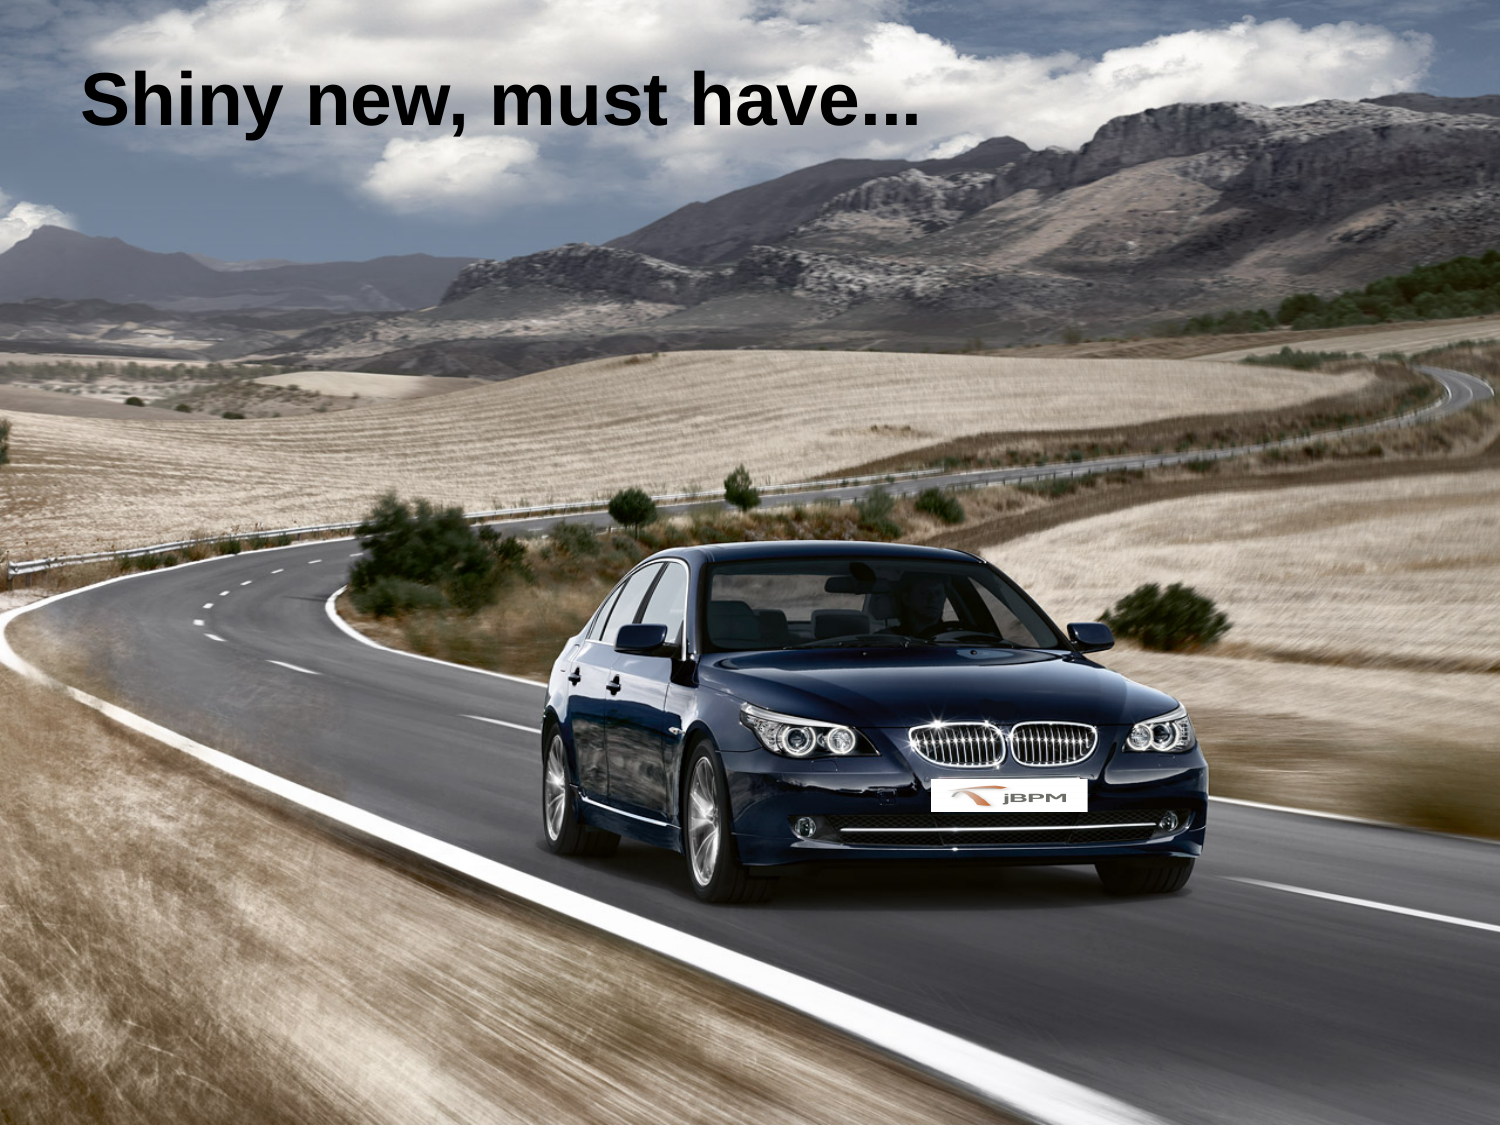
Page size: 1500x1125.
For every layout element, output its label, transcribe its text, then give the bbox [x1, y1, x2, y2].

title Shiny new, must have... [80, 14, 1431, 185]
picture [0, 0, 1500, 1125]
